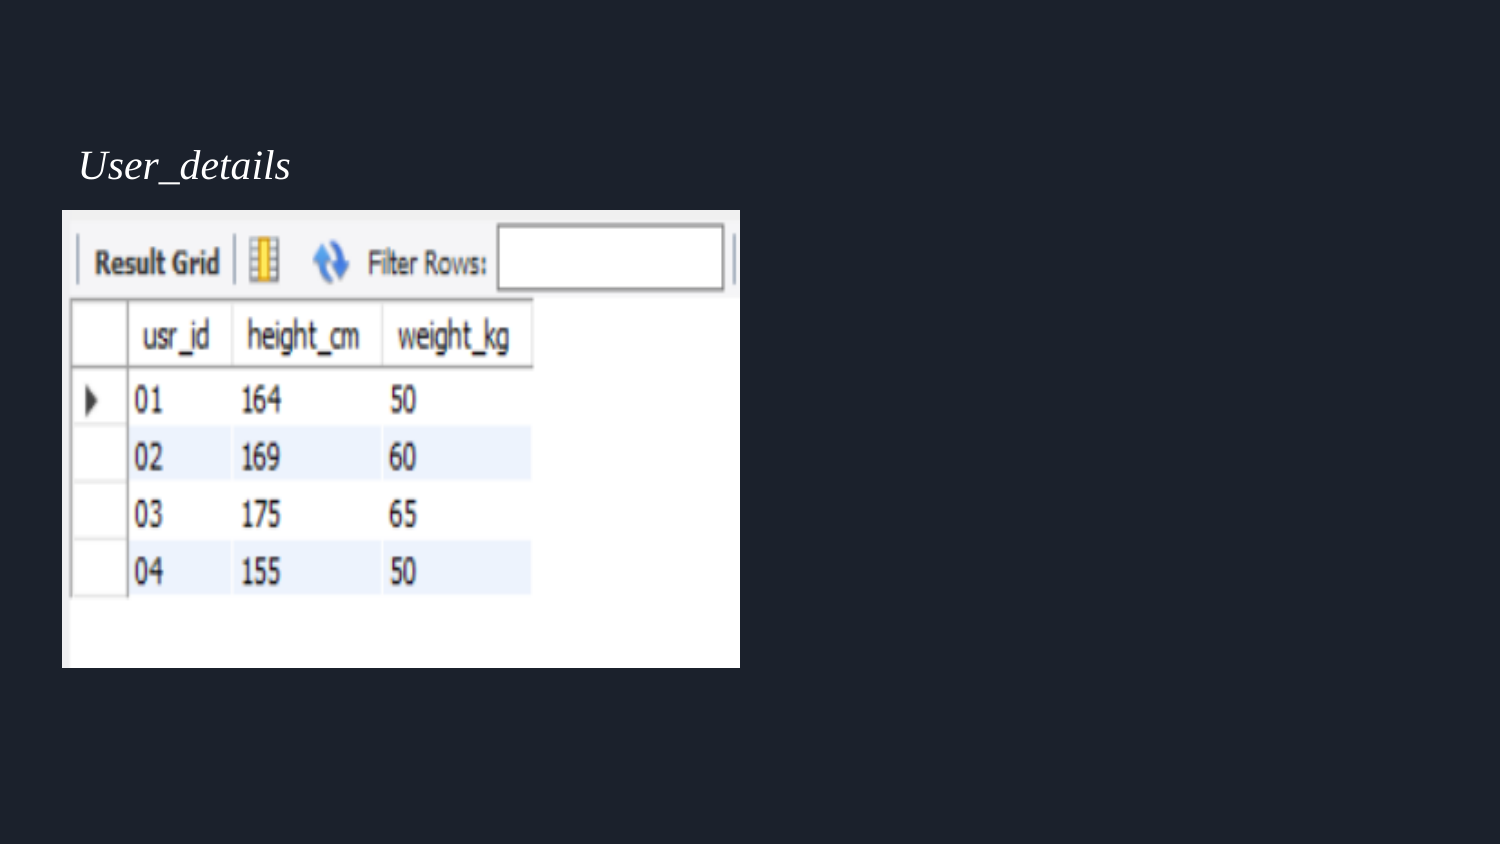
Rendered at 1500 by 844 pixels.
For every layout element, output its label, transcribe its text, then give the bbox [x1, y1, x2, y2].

picture [62, 210, 740, 668]
text_box User_details [62, 123, 549, 210]
